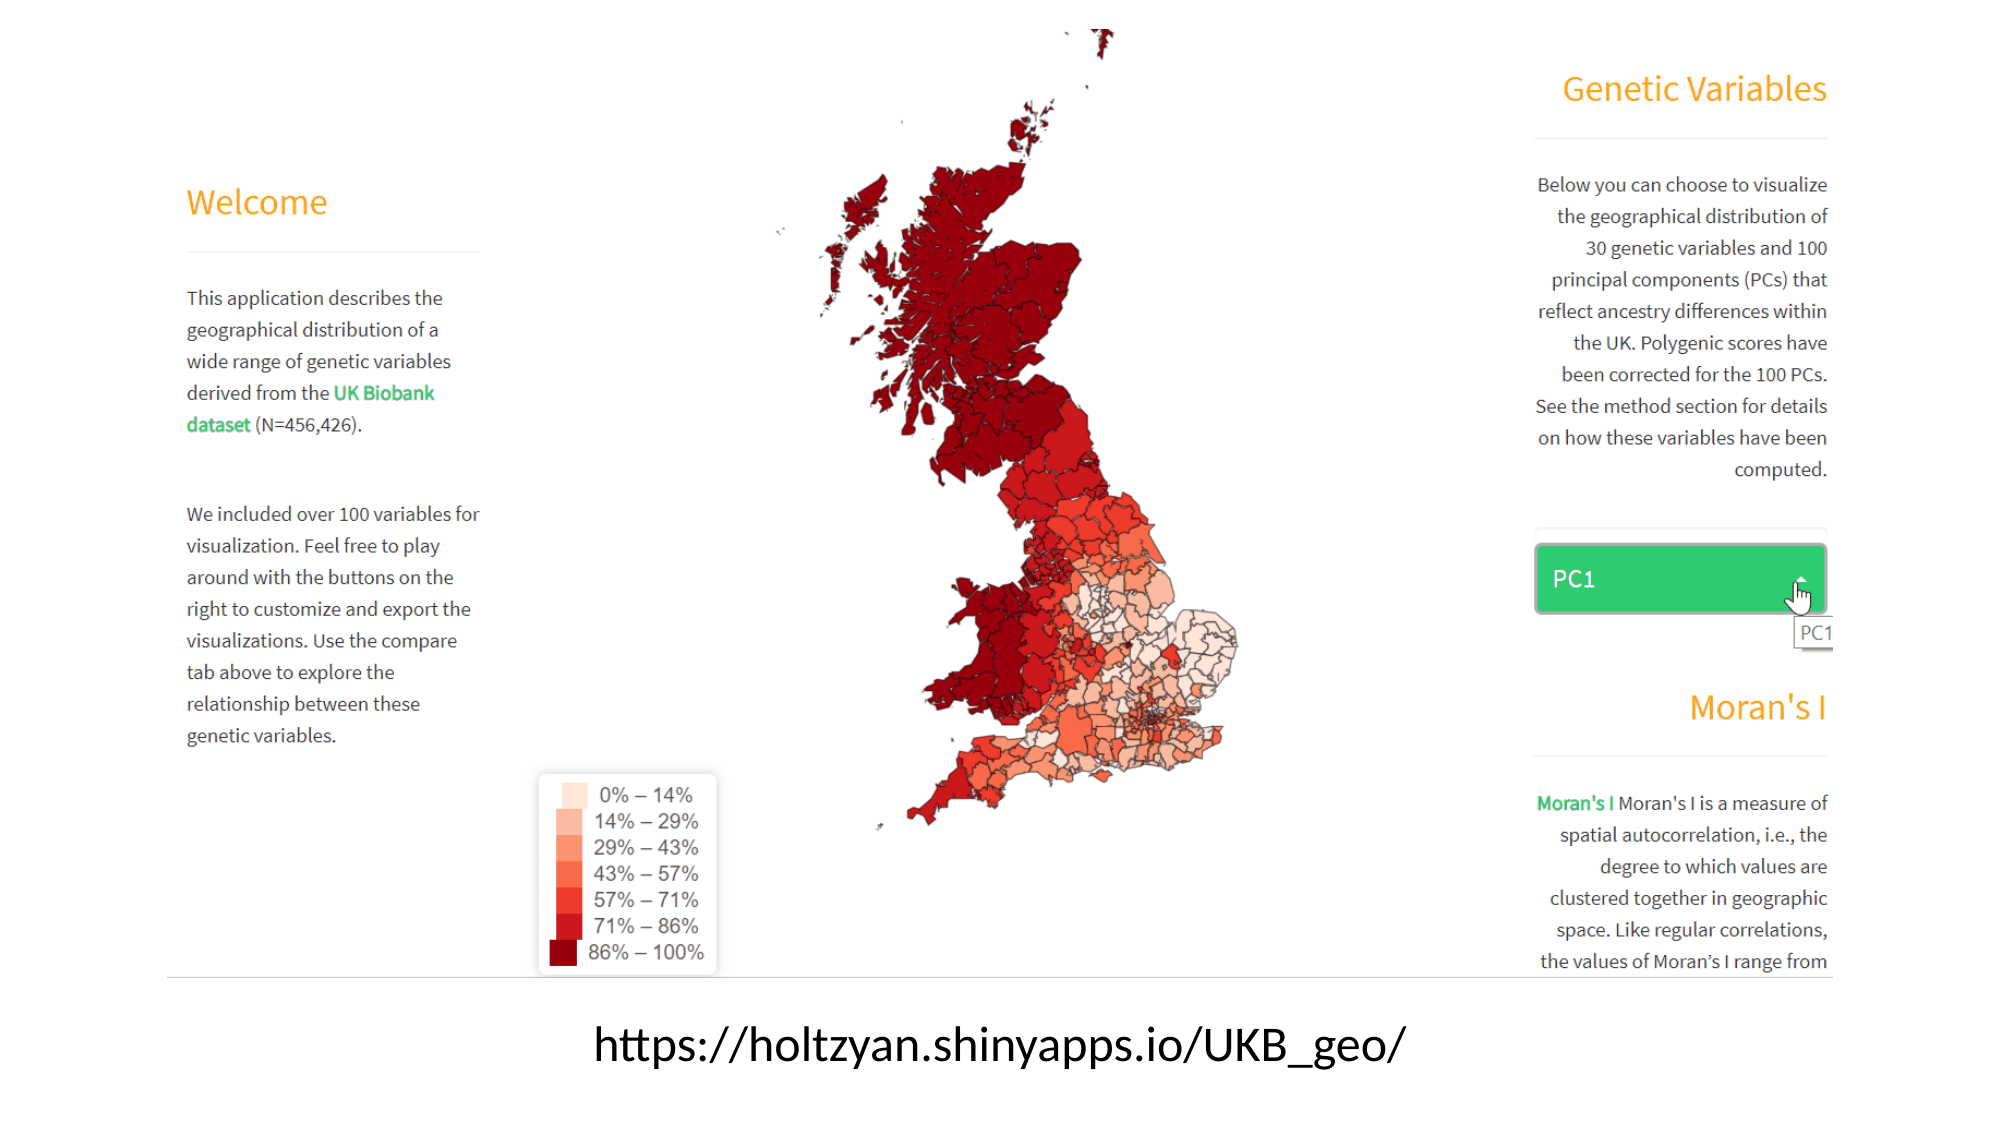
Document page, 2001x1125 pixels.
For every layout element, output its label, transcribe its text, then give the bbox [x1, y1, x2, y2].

picture [167, 29, 1833, 978]
text_box https://holtzyan.shinyapps.io/UKB_geo/ [0, 1004, 2000, 1080]
